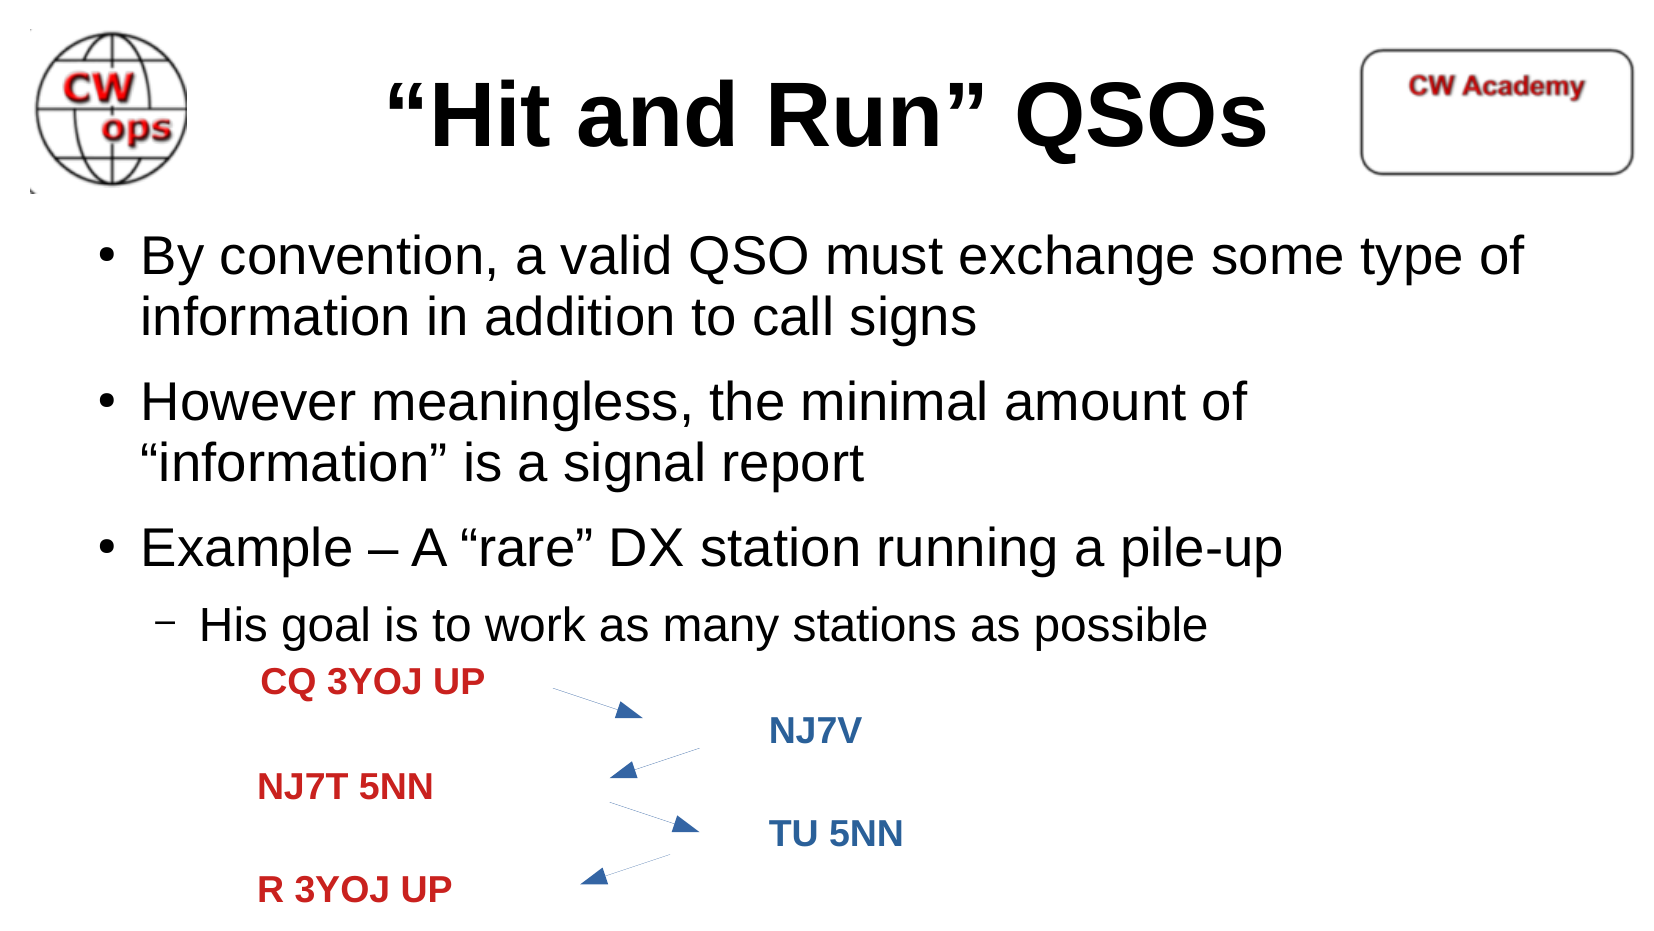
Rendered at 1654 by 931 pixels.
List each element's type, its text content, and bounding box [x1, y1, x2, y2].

picture [30, 29, 187, 194]
title “Hit and Run” QSOs [82, 37, 1571, 193]
picture [1571, 37, 1640, 186]
list By convention, a valid QSO must exchange some type of information in addition to call signs However meaningless, the minimal amount of “information” is a signal report Example – A “rare” DX station running a pile-up His goal is to work as many stations as possible CQ 3YOJ UP NJ7V NJ7T 5NN TU 5NN R 3YOJ UP [82, 225, 1571, 915]
